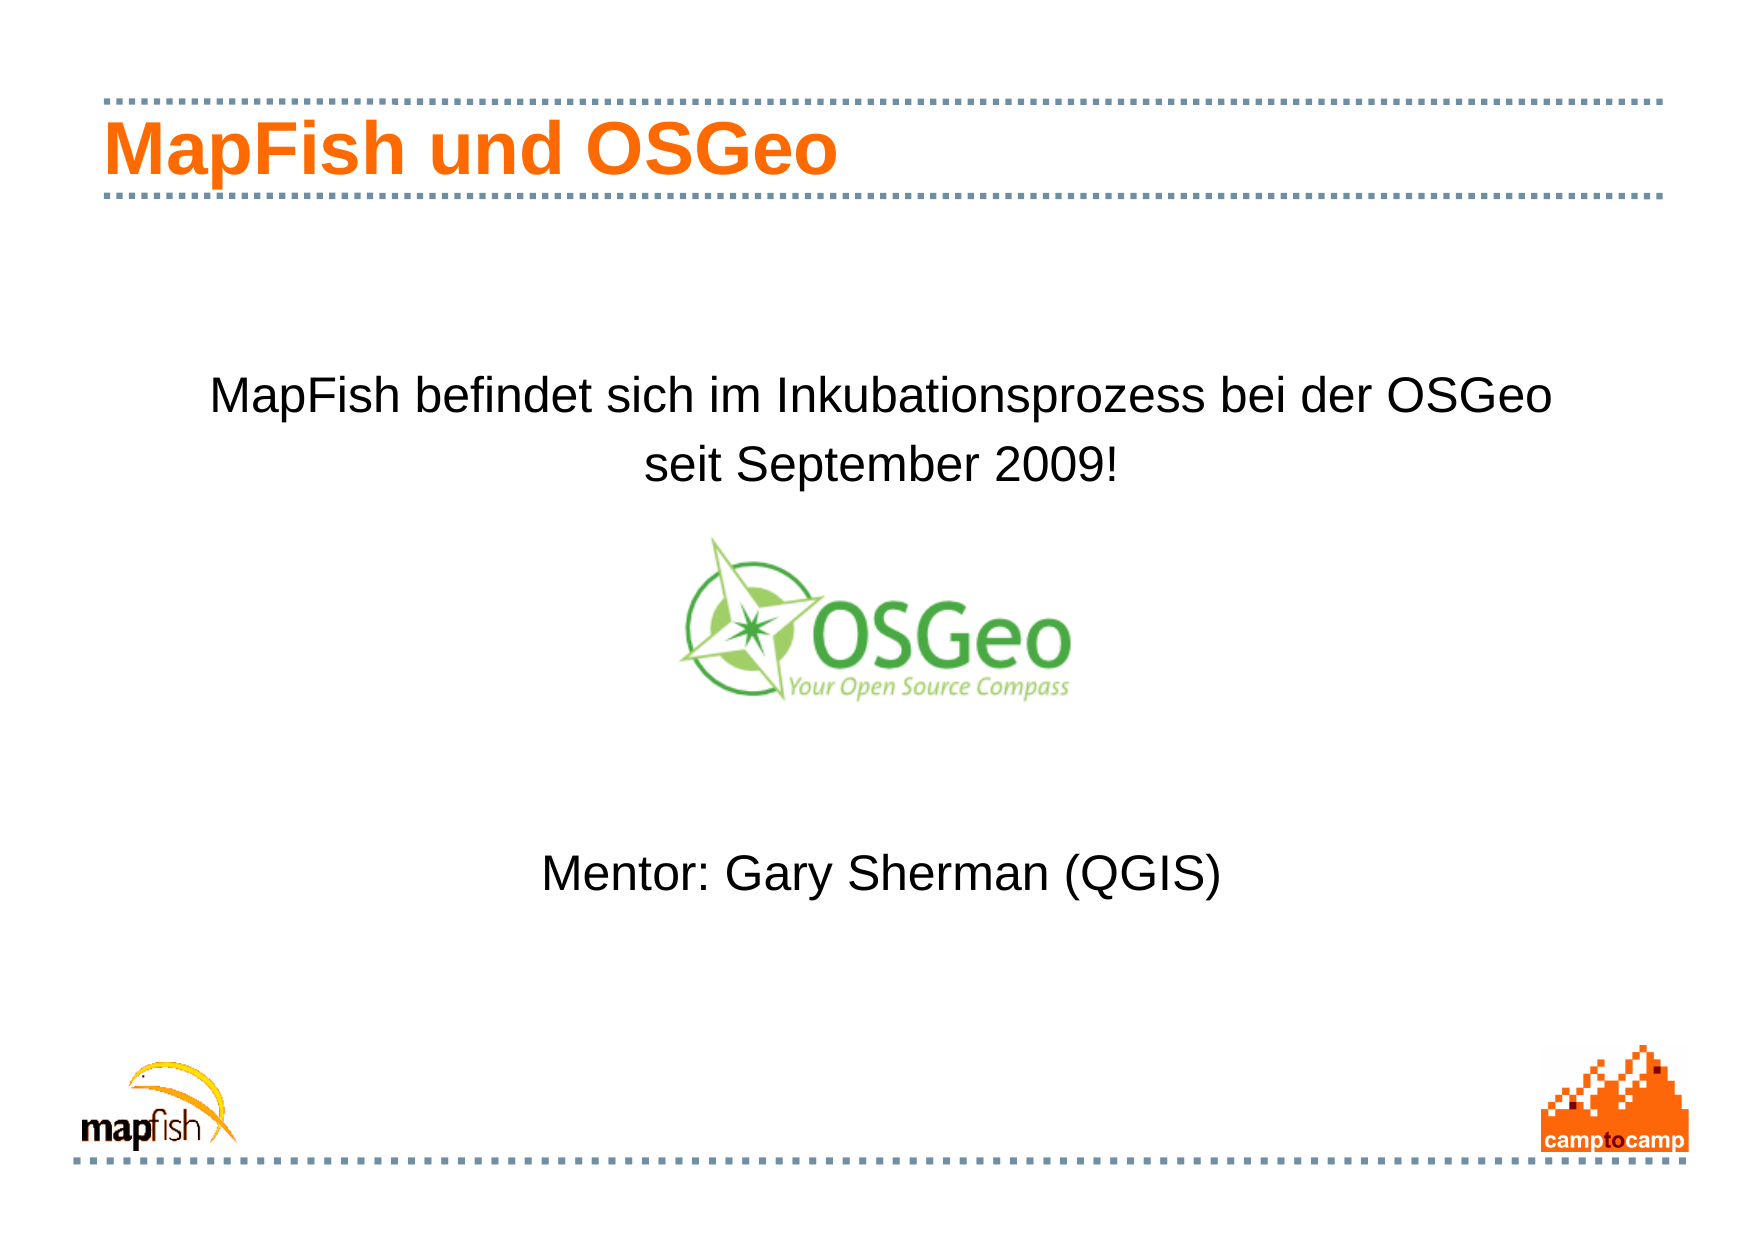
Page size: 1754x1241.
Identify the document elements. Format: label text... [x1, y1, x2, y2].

picture [1541, 1045, 1689, 1152]
list MapFish befindet sich im Inkubationsprozess bei der OSGeo seit September 2009! Mentor: Gary Sherman (QGIS) [103, 231, 1660, 1044]
picture [82, 1062, 237, 1151]
title MapFish und OSGeo [103, 104, 1660, 193]
picture [643, 499, 1110, 765]
